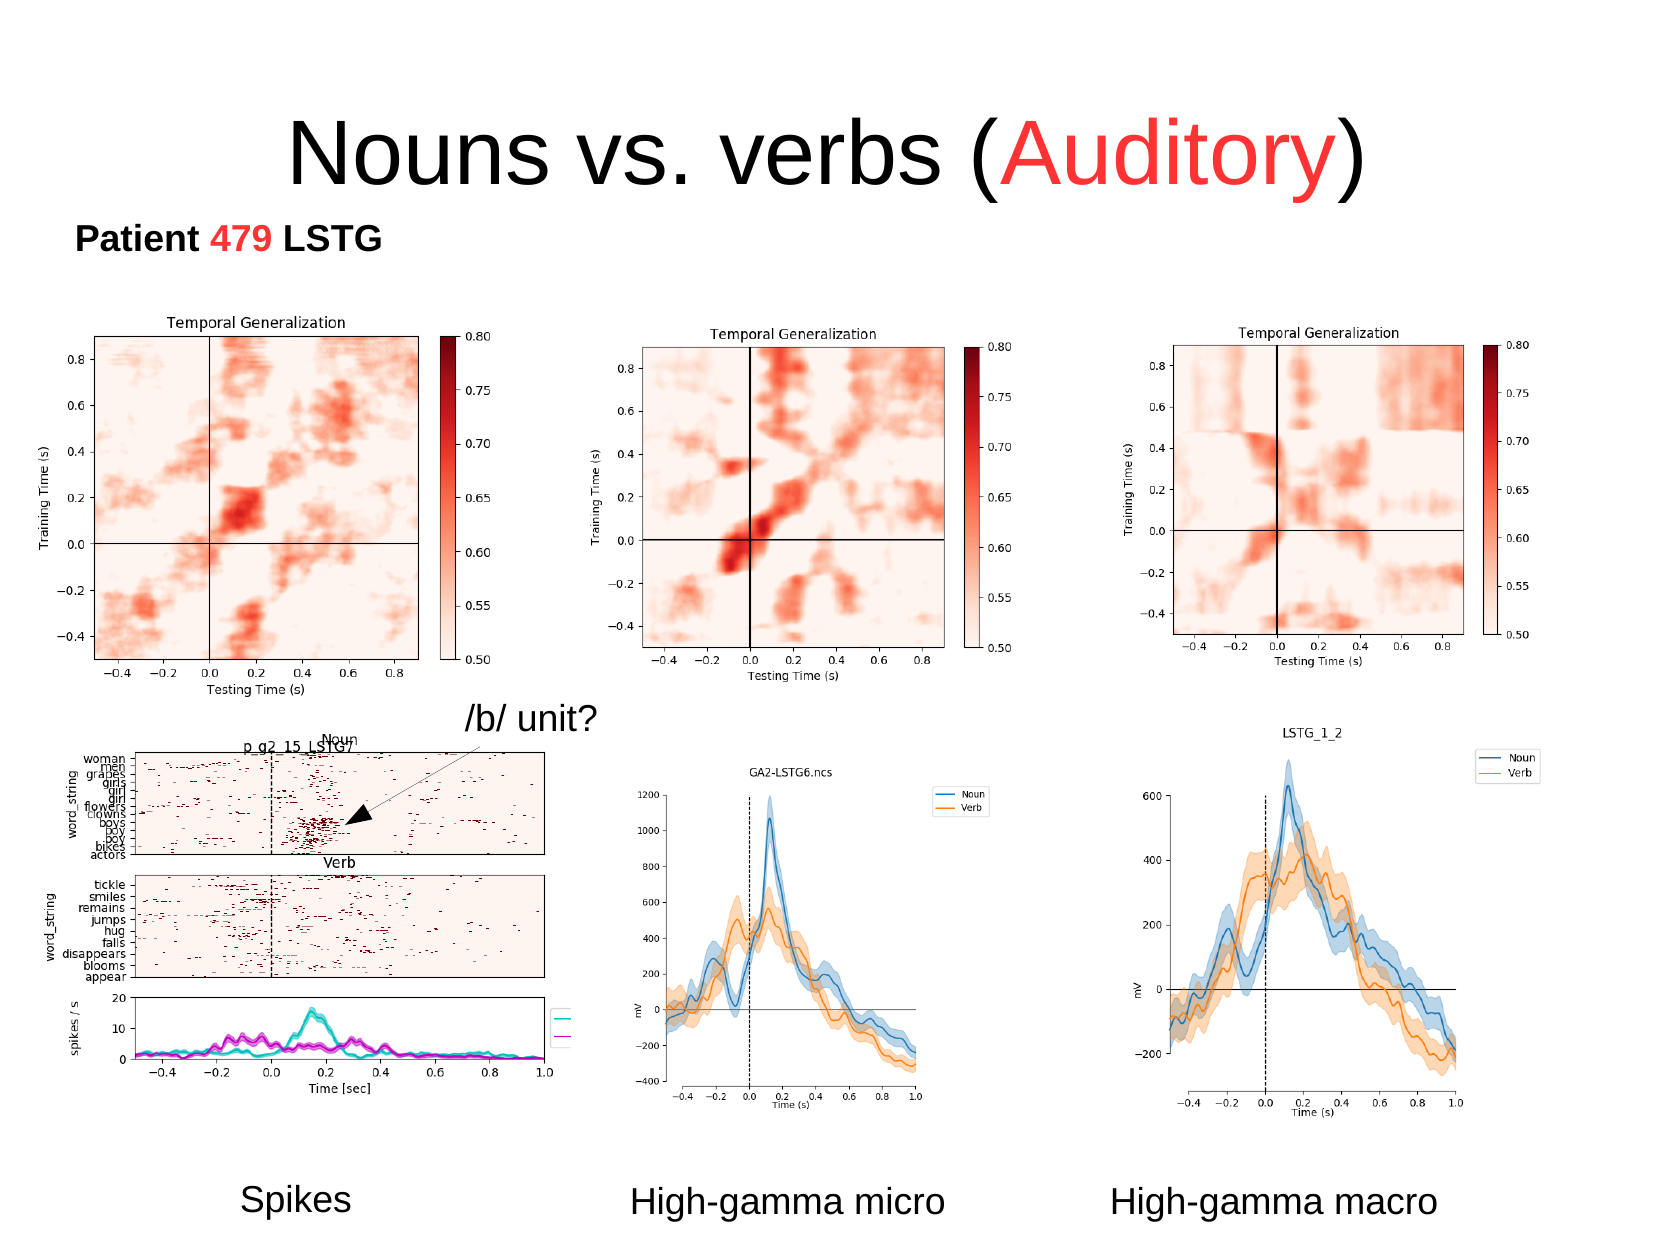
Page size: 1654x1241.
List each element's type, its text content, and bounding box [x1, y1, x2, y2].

text_box High-gamma macro [1095, 1173, 1456, 1231]
text_box High-gamma micro [615, 1173, 976, 1231]
text_box /b/ unit? [450, 690, 616, 747]
picture [0, 285, 1076, 706]
picture [25, 731, 571, 1141]
text_box Patient 479 LSTG [60, 210, 616, 271]
title Nouns vs. verbs (Auditory) [82, 49, 1571, 257]
picture [1089, 299, 1591, 676]
picture [600, 689, 1654, 1141]
text_box Spikes [225, 1171, 406, 1229]
